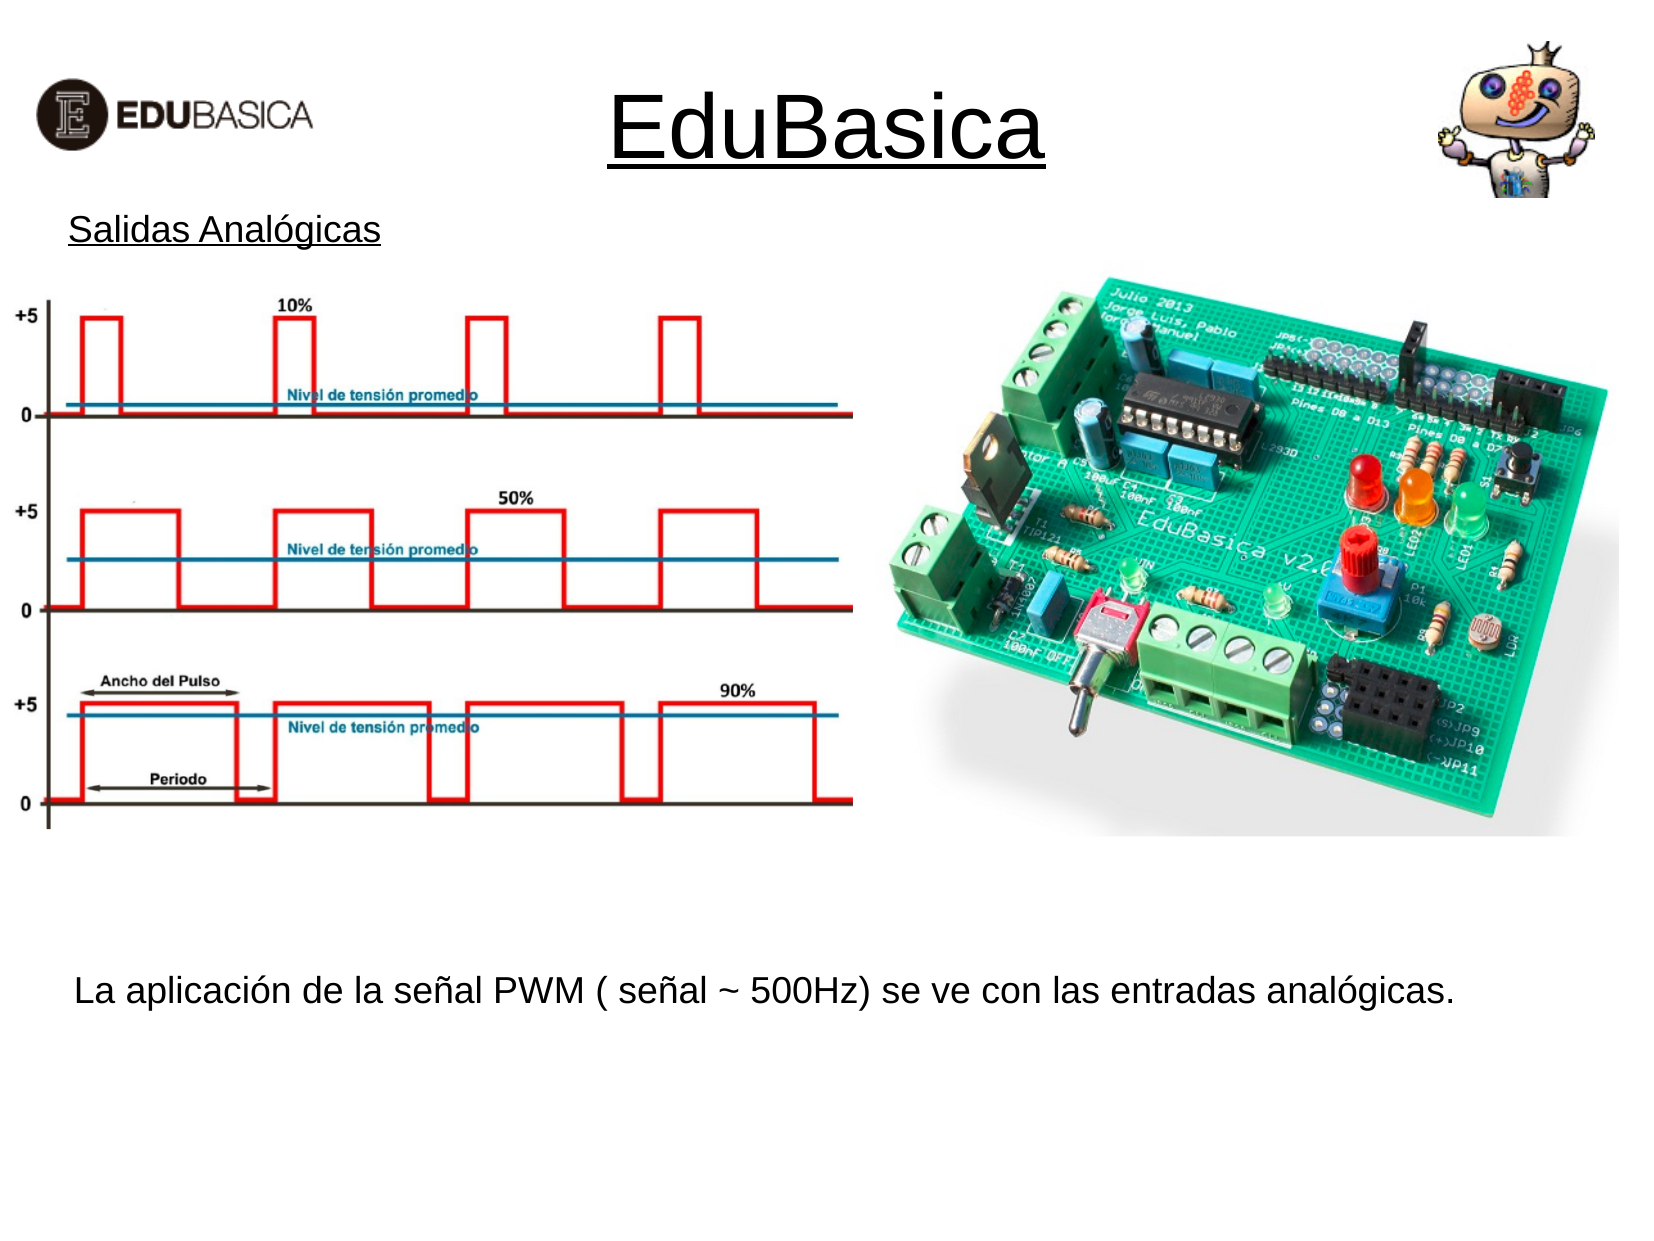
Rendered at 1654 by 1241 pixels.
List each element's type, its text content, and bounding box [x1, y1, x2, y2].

title EduBasica [82, 23, 1571, 231]
picture [8, 292, 874, 833]
picture [1438, 41, 1595, 198]
text_box Salidas Analógicas [53, 200, 397, 258]
text_box La aplicación de la señal PWM ( señal ~ 500Hz) se ve con las entradas analógicas. [59, 962, 1501, 1062]
picture [35, 77, 316, 154]
picture [875, 261, 1619, 839]
